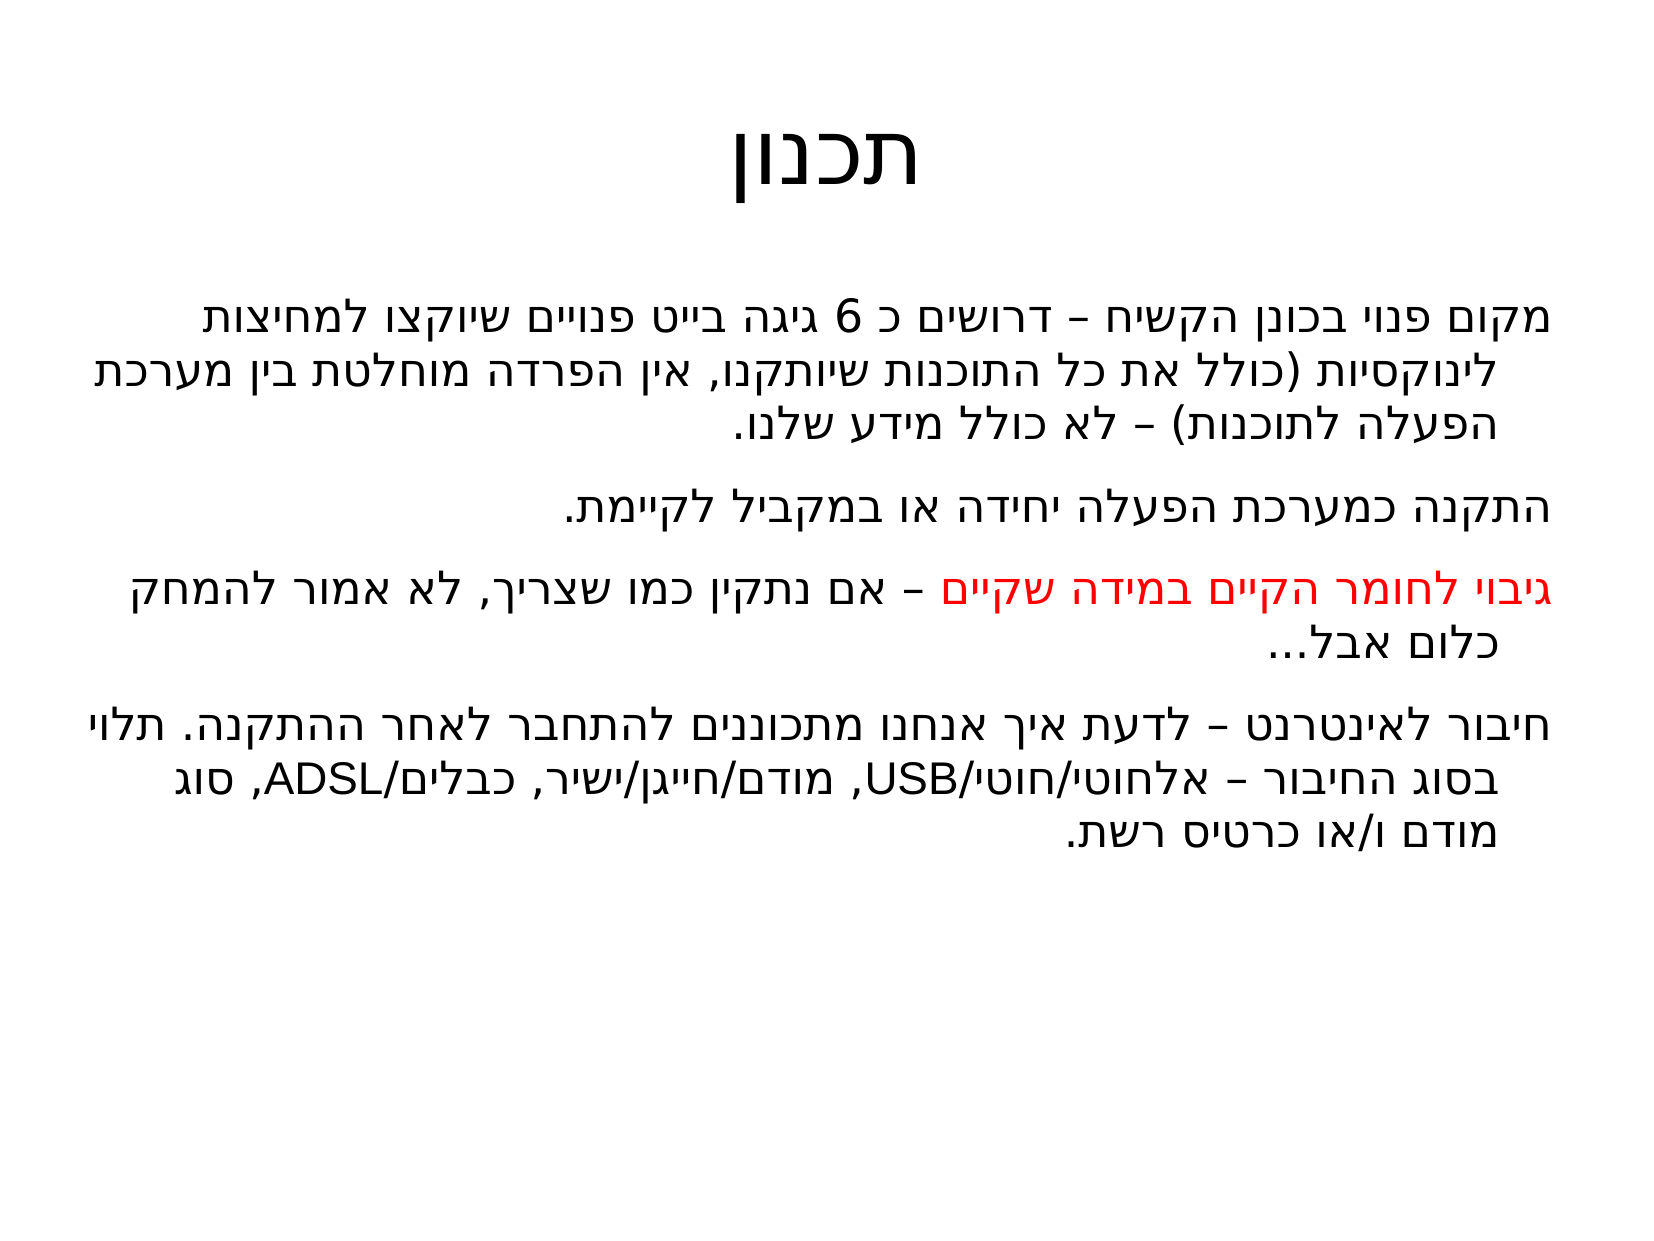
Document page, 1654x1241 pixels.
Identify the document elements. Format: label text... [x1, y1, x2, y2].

list מקום פנוי בכונן הקשיח – דרושים כ 6 גיגה בייט פנויים שיוקצו למחיצות לינוקסיות (כולל את כל התוכנות שיותקנו, אין הפרדה מוחלטת בין מערכת הפעלה לתוכנות) – לא כולל מידע שלנו. התקנה כמערכת הפעלה יחידה או במקביל לקיימת. גיבוי לחומר הקיים במידה שקיים – אם נתקין כמו שצריך, לא אמור להמחק כלום אבל... חיבור לאינטרנט – לדעת איך אנחנו מתכוננים להתחבר לאחר ההתקנה. תלוי בסוג החיבור – אלחוטי/חוטי/USB, מודם/חייגן/ישיר, כבלים/ADSL, סוג מודם ו/או כרטיס רשת. [82, 290, 1571, 1109]
title תכנון [82, 56, 1571, 250]
